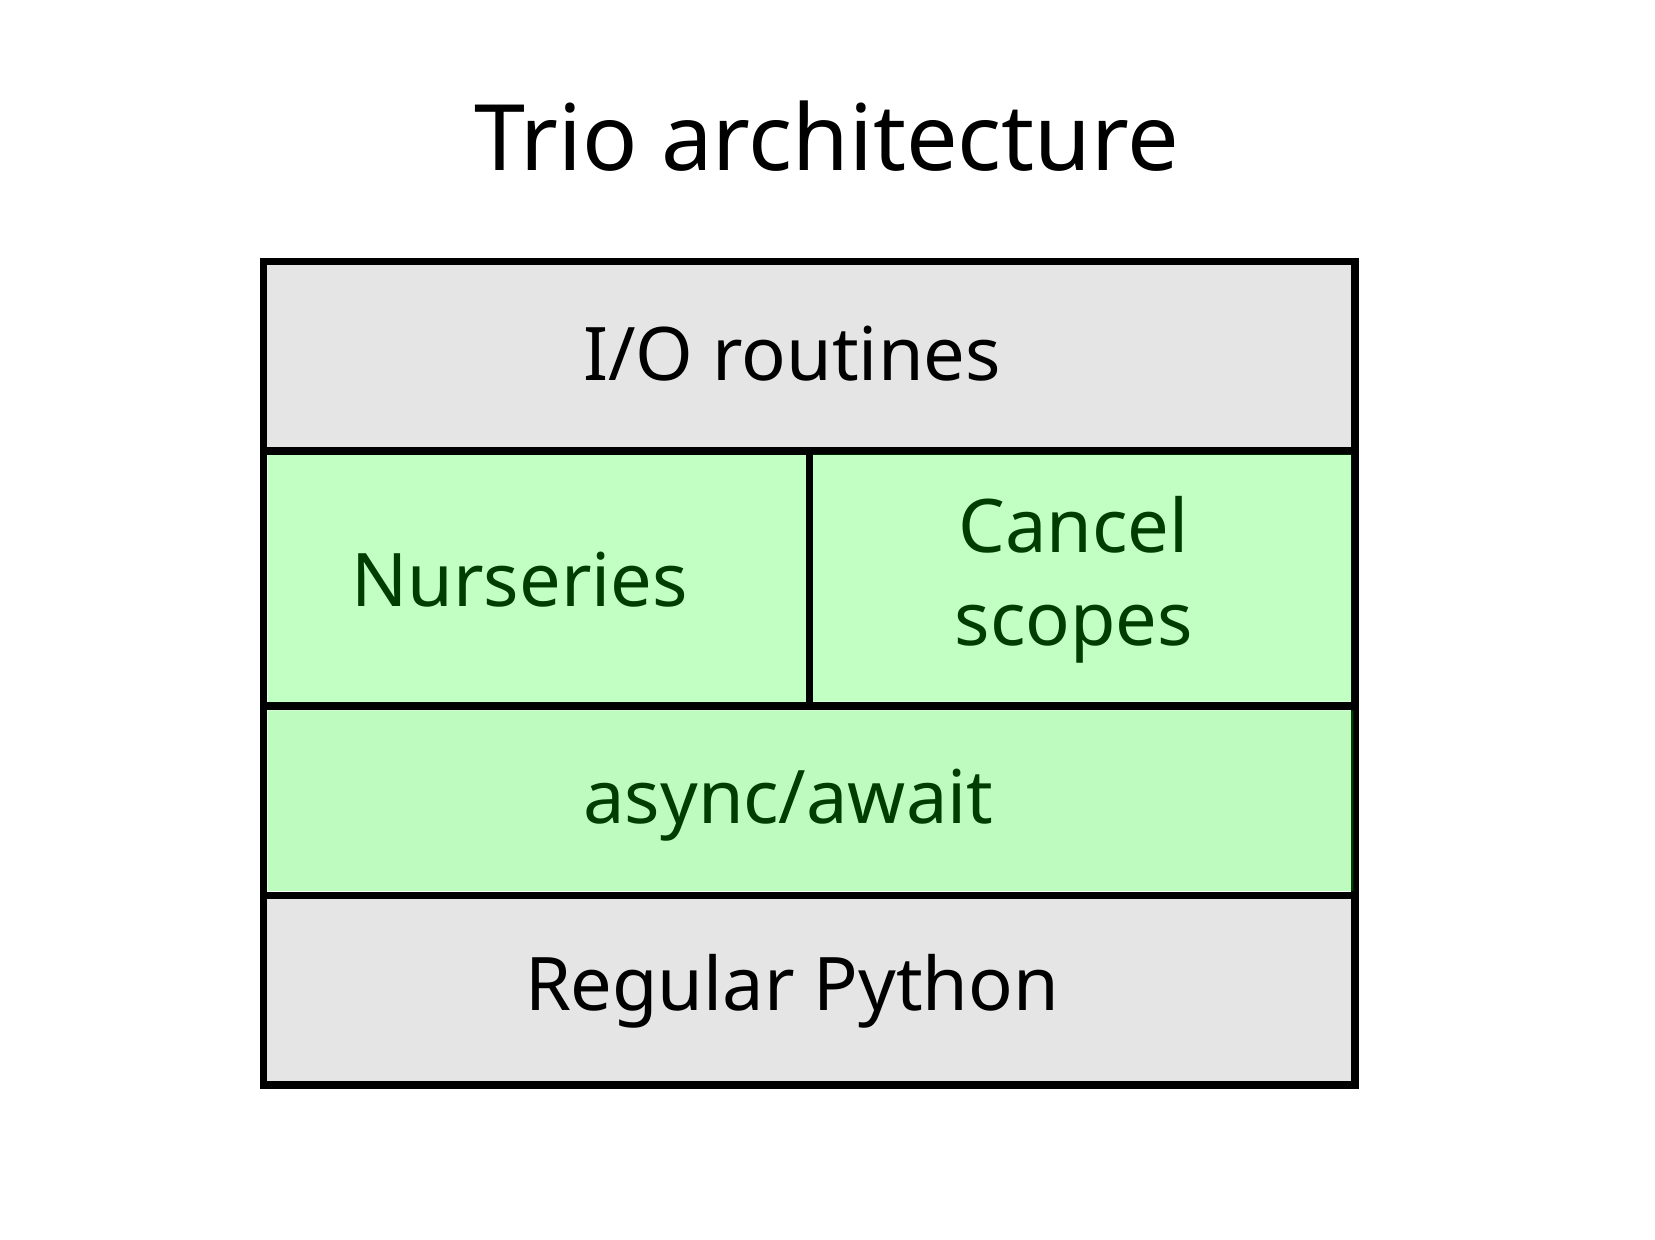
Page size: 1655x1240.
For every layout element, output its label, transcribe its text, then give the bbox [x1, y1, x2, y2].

title Trio architecture [82, 31, 1572, 239]
picture [258, 256, 1361, 1091]
text_box [267, 710, 1354, 891]
text_box [267, 455, 806, 703]
text_box [813, 454, 1352, 702]
